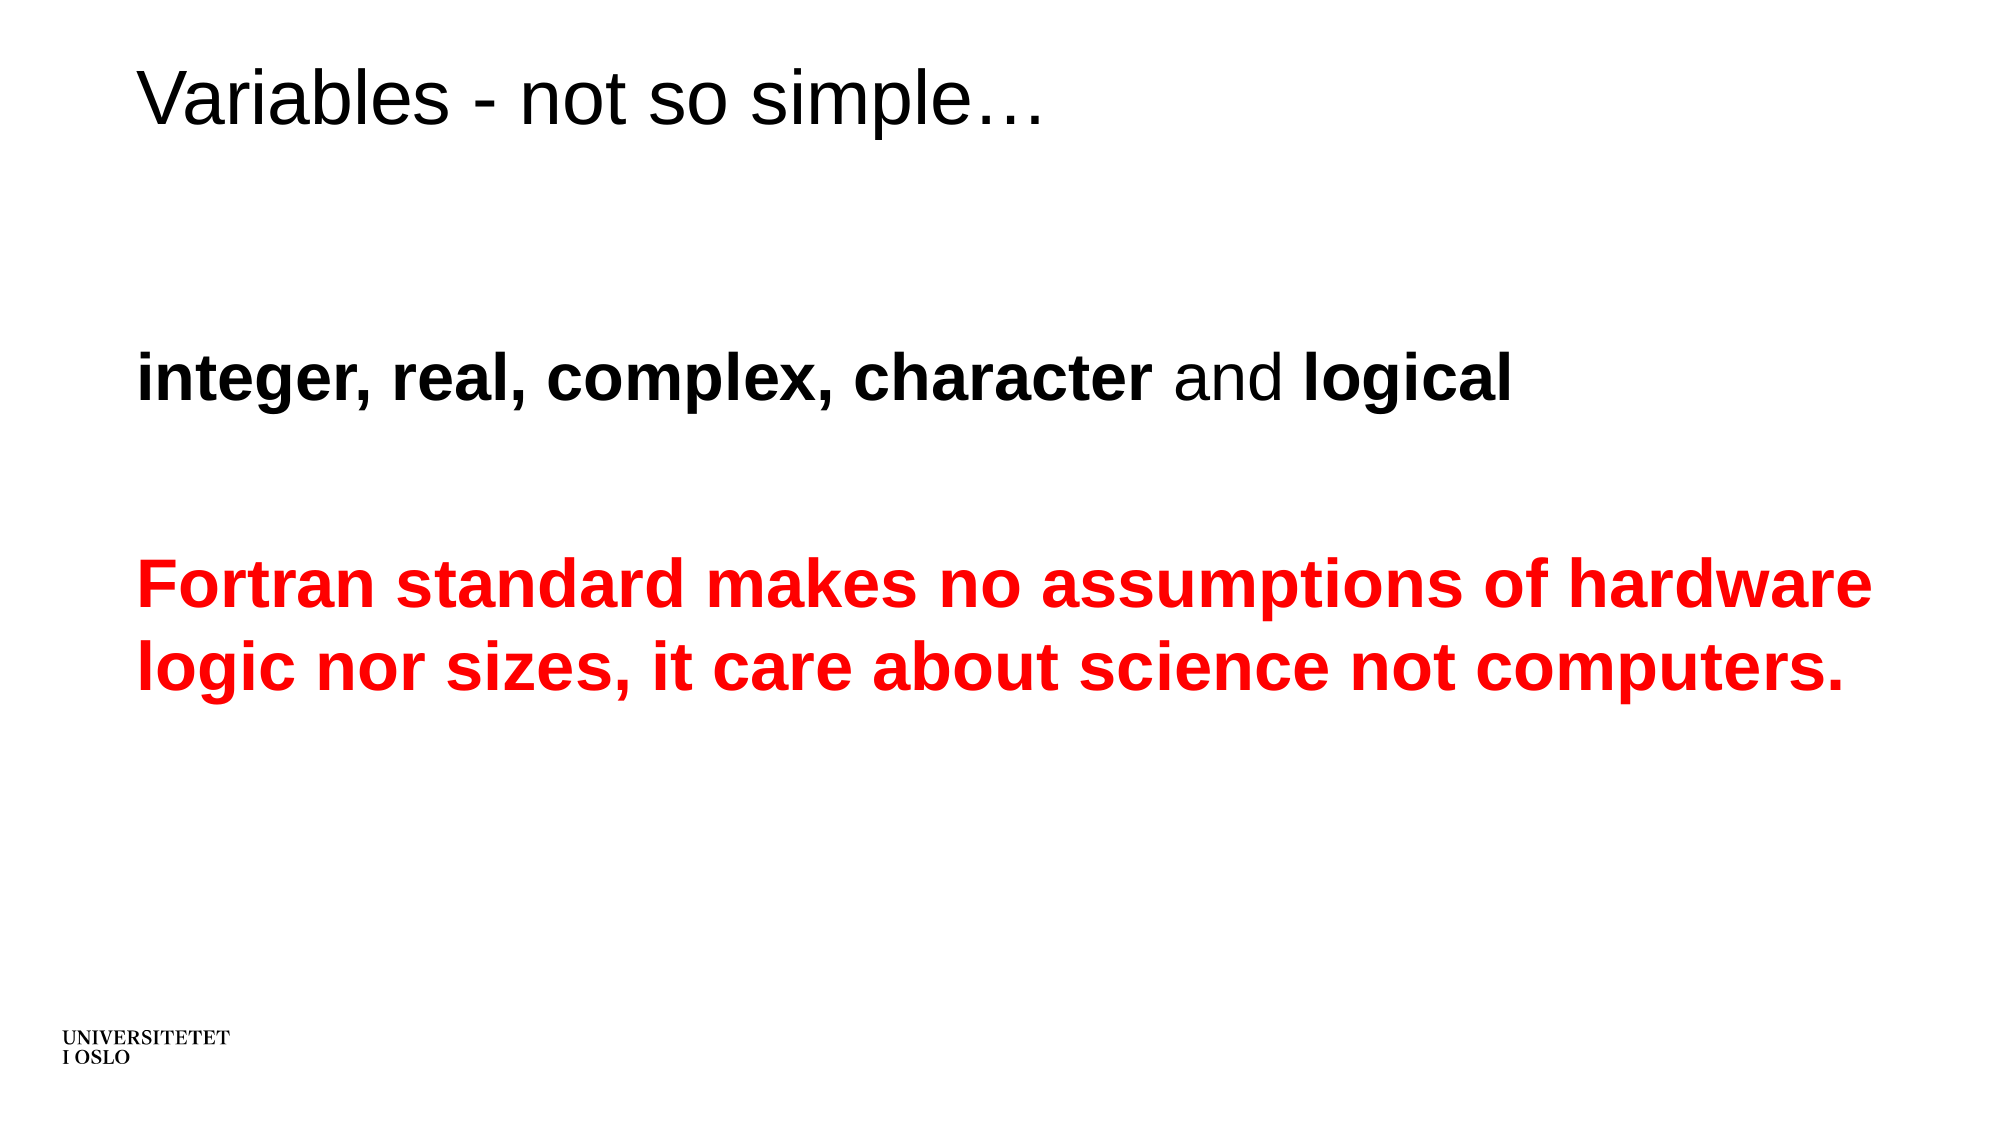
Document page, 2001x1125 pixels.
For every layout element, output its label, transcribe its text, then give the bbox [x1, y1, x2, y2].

title Variables - not so simple… [136, 47, 1862, 259]
picture [62, 1030, 230, 1064]
list integer, real, complex, character and logical Fortran standard makes no assumptions of hardware logic nor sizes, it care about science not computers. [136, 334, 1920, 1043]
